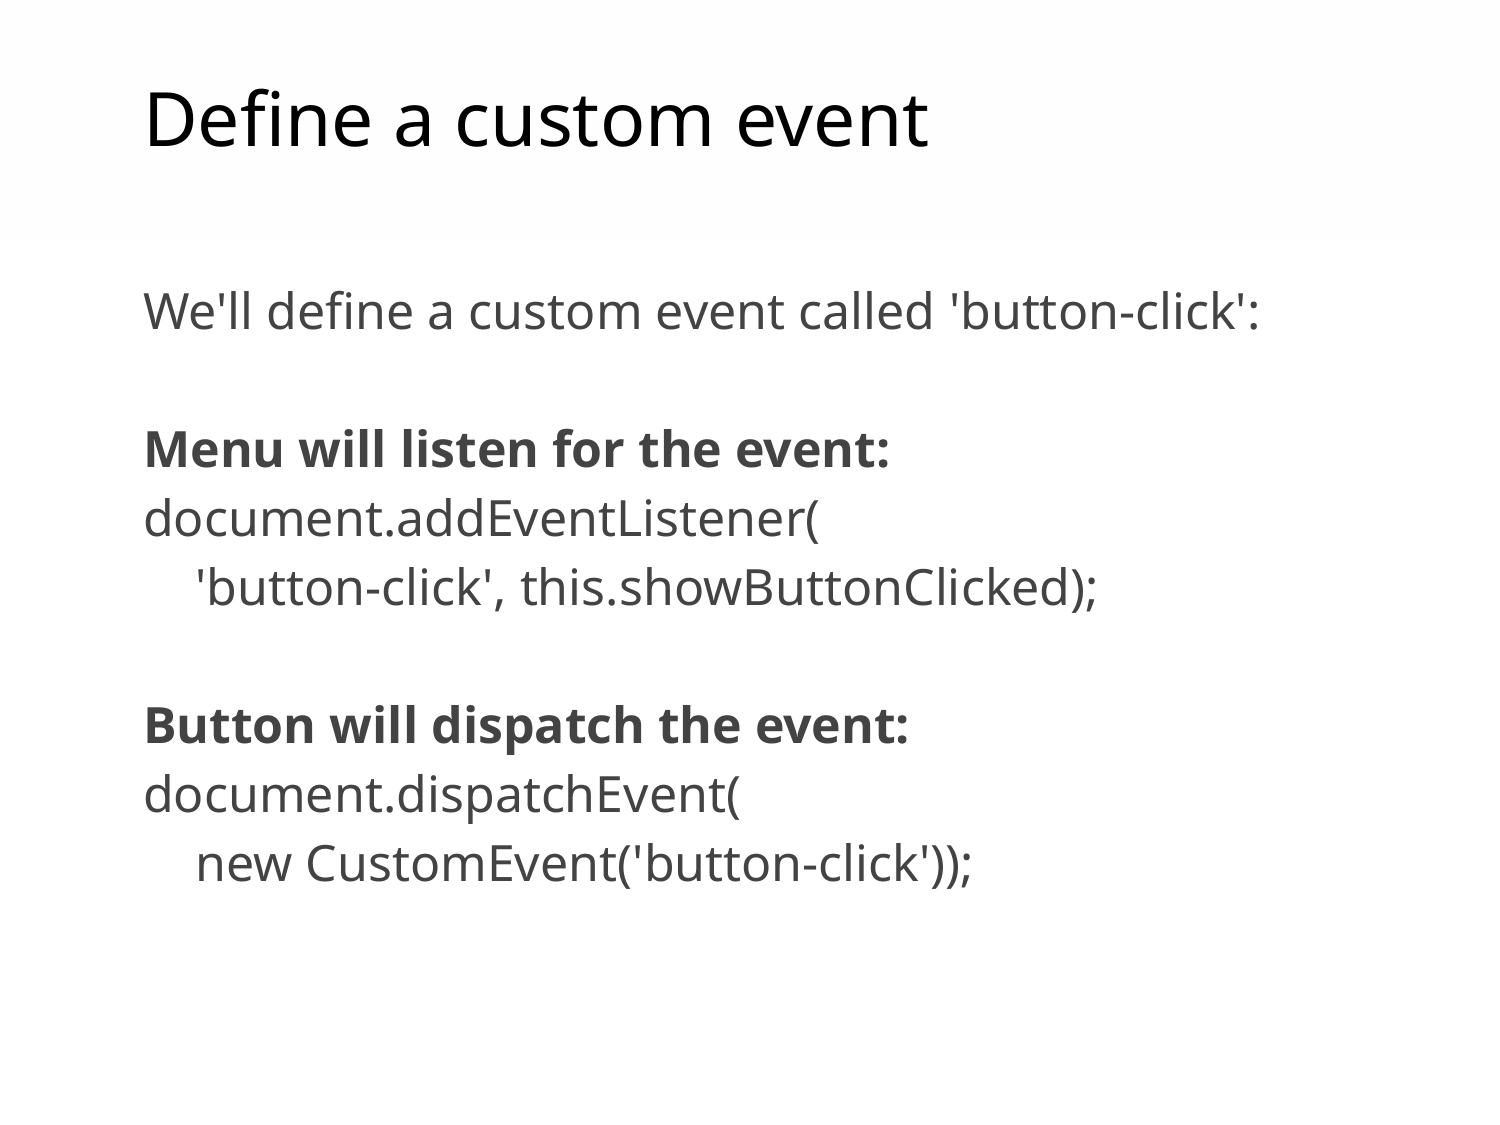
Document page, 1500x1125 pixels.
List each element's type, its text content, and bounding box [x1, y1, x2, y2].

list We'll define a custom event called 'button-click': Menu will listen for the event: document.addEventListener( 'button-click', this.showButtonClicked); Button will dispatch the event: document.dispatchEvent( new CustomEvent('button-click')); [128, 255, 1372, 1004]
title Define a custom event [128, 56, 1372, 183]
